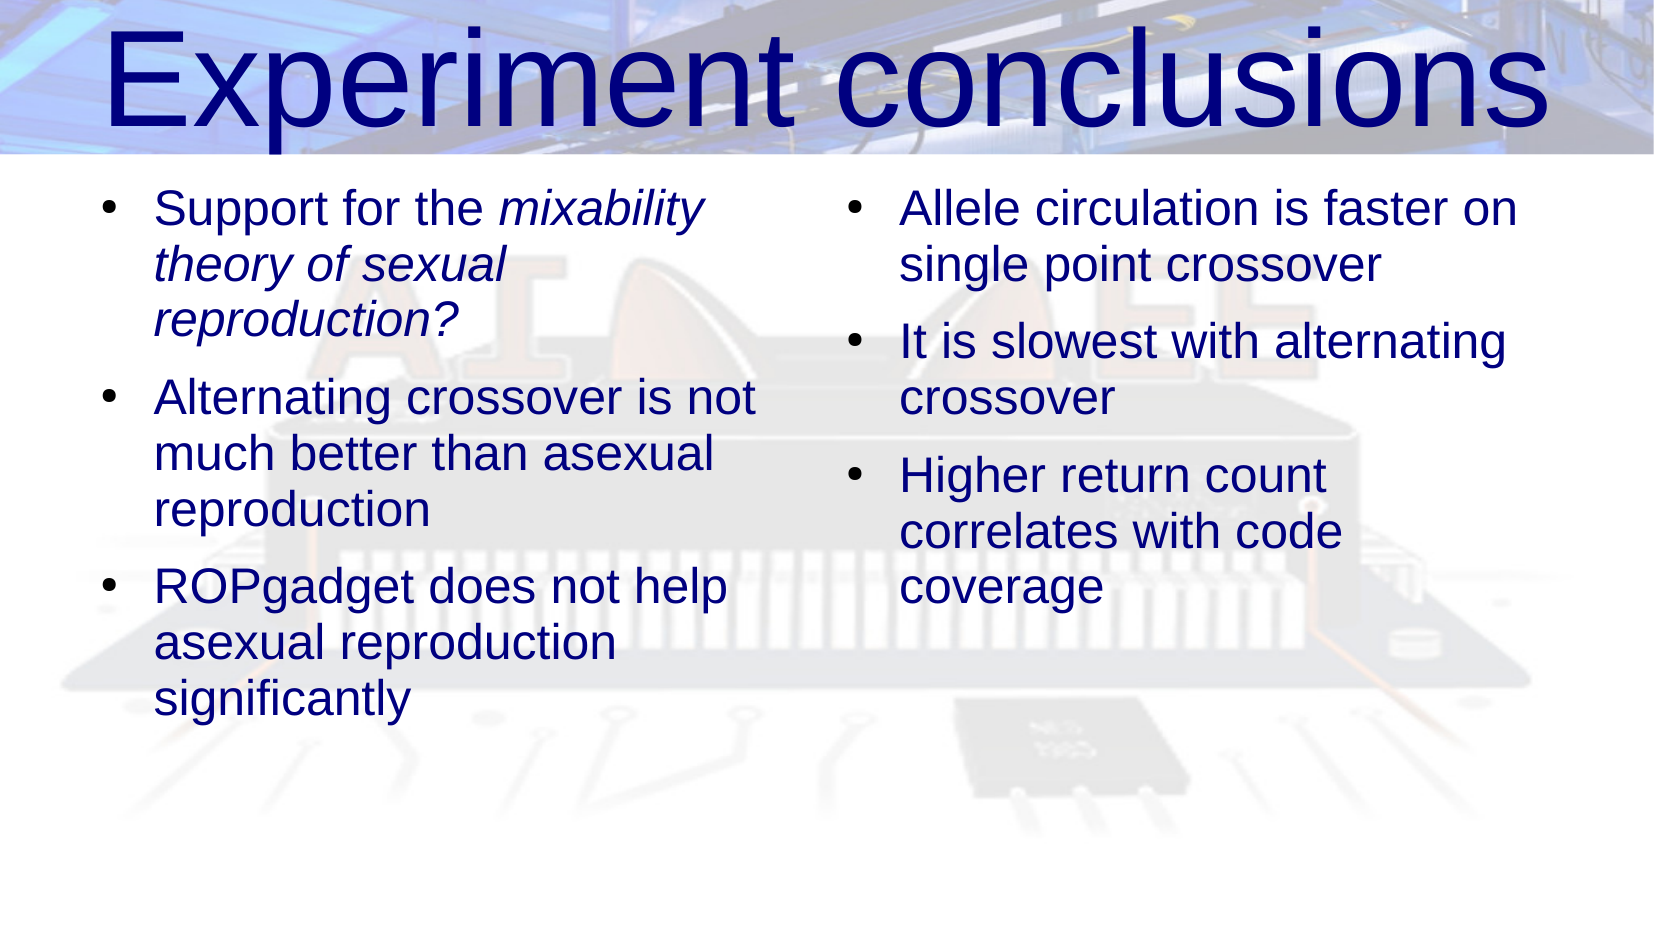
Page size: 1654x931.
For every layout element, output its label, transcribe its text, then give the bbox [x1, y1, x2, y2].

list Support for the mixability theory of sexual reproduction? Alternating crossover is not much better than asexual reproduction ROPgadget does not help asexual reproduction significantly [82, 180, 793, 811]
picture [0, 0, 1654, 931]
title Experiment conclusions [82, 37, 1571, 121]
list Allele circulation is faster on single point crossover It is slowest with alternating crossover Higher return count correlates with code coverage [828, 180, 1539, 811]
